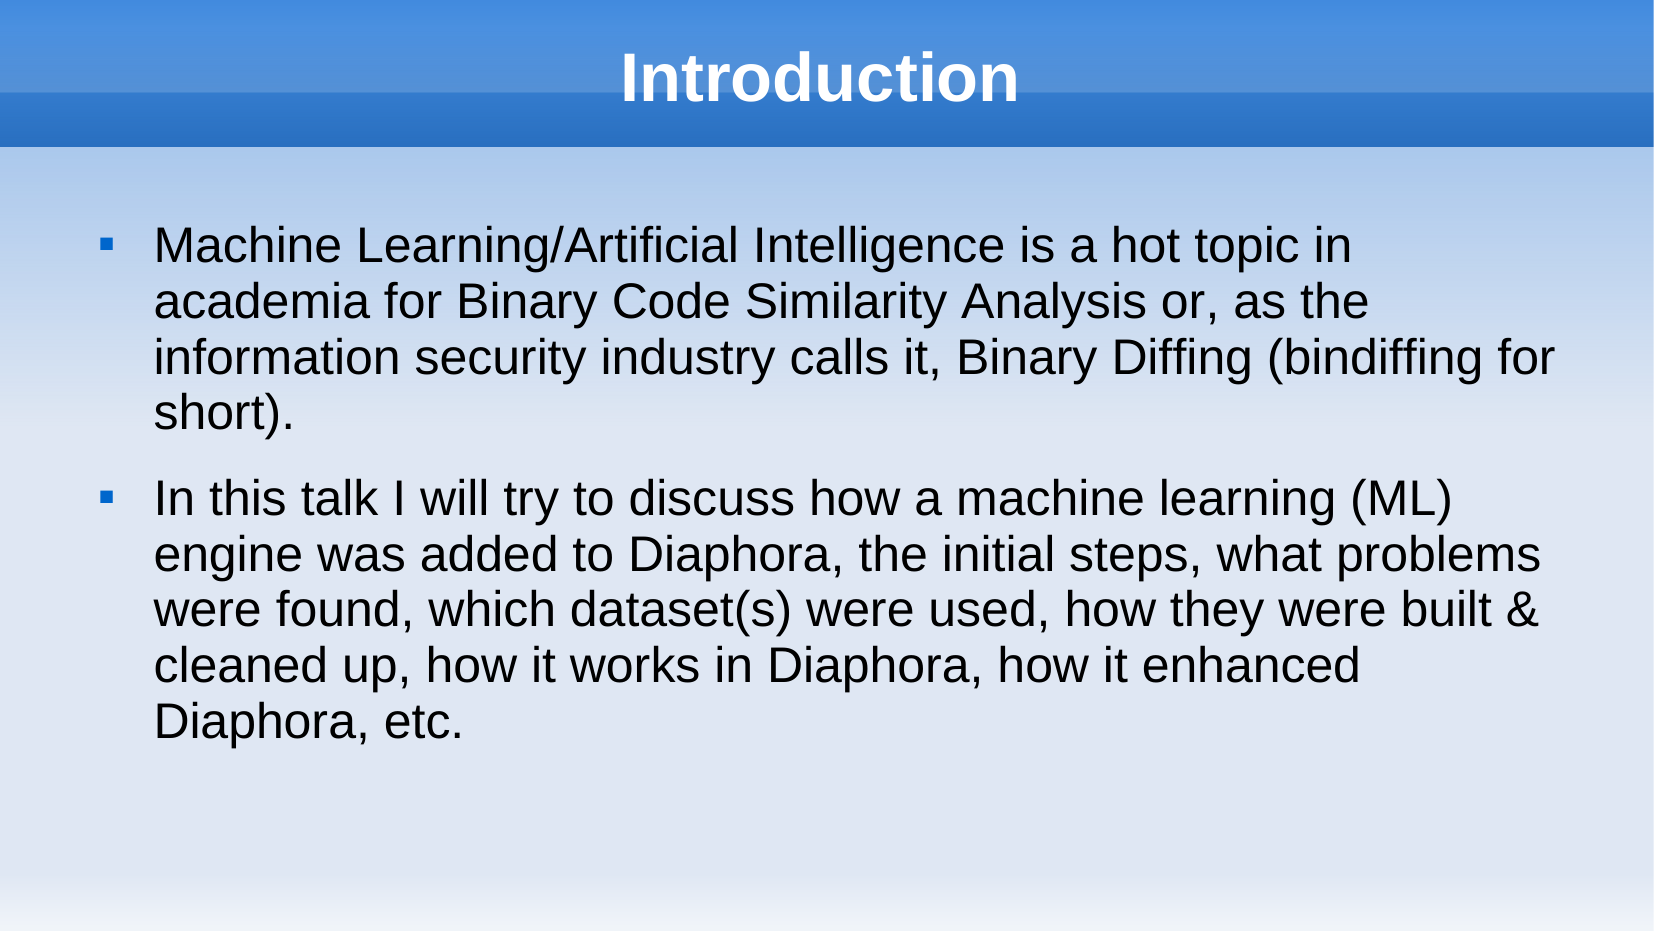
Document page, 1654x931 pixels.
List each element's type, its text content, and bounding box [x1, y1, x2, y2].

list Machine Learning/Artificial Intelligence is a hot topic in academia for Binary Code Similarity Analysis or, as the information security industry calls it, Binary Diffing (bindiffing for short). In this talk I will try to discuss how a machine learning (ML) engine was added to Diaphora, the initial steps, what problems were found, which dataset(s) were used, how they were built & cleaned up, how it works in Diaphora, how it enhanced Diaphora, etc. [82, 217, 1571, 832]
title Introduction [76, 0, 1565, 156]
picture [0, 0, 1654, 931]
